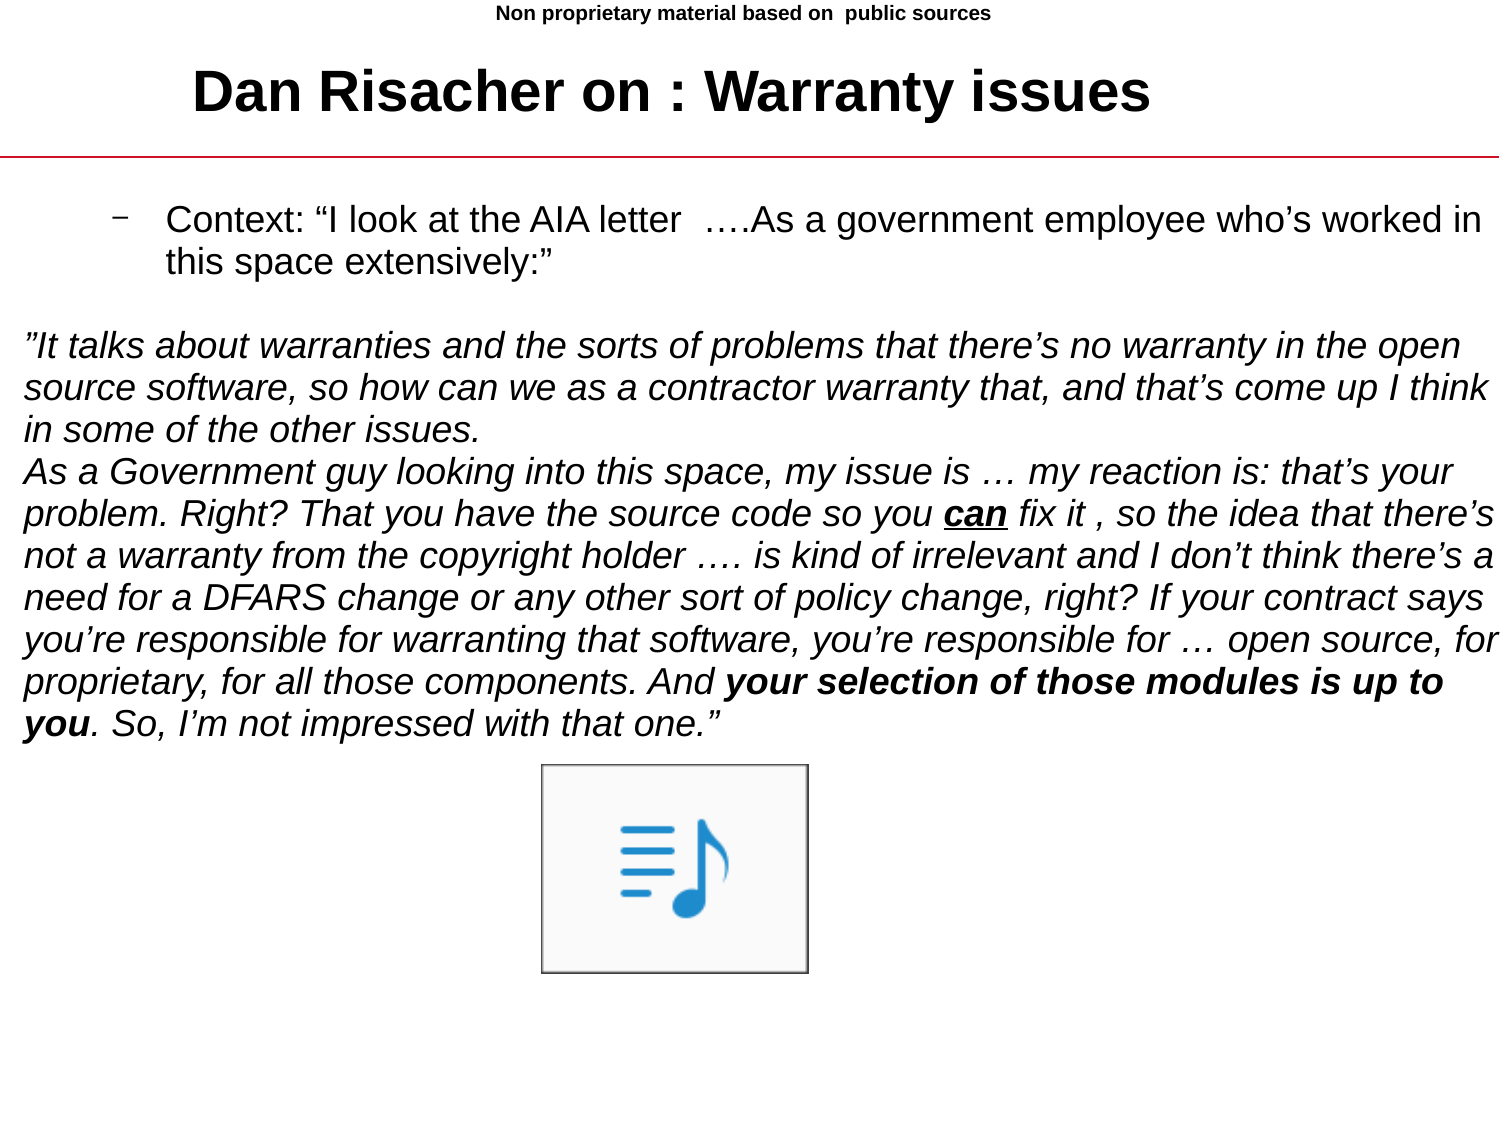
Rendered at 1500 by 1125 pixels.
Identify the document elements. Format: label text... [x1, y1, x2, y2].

text_box [540, 763, 811, 976]
title Dan Risacher on : Warranty issues [74, 29, 1261, 153]
text_box Context: “I look at the AIA letter ….As a government employee who’s worked in this space extensively:” ”It talks about warranties and the sorts of problems that there’s no warranty in the open source software, so how can we as a contractor warranty that, and that’s come up I think in some of the other issues. As a Government guy looking into this space, my issue is … my reaction is: that’s your problem. Right? That you have the source code so you can fix it , so the idea that there’s not a warranty from the copyright holder …. is kind of irrelevant and I don’t think there’s a need for a DFARS change or any other sort of policy change, right? If your contract says you’re responsible for warranting that software, you’re responsible for … open source, for proprietary, for all those components. And your selection of those modules is up to you. So, I’m not impressed with that one.” [9, 190, 1500, 871]
